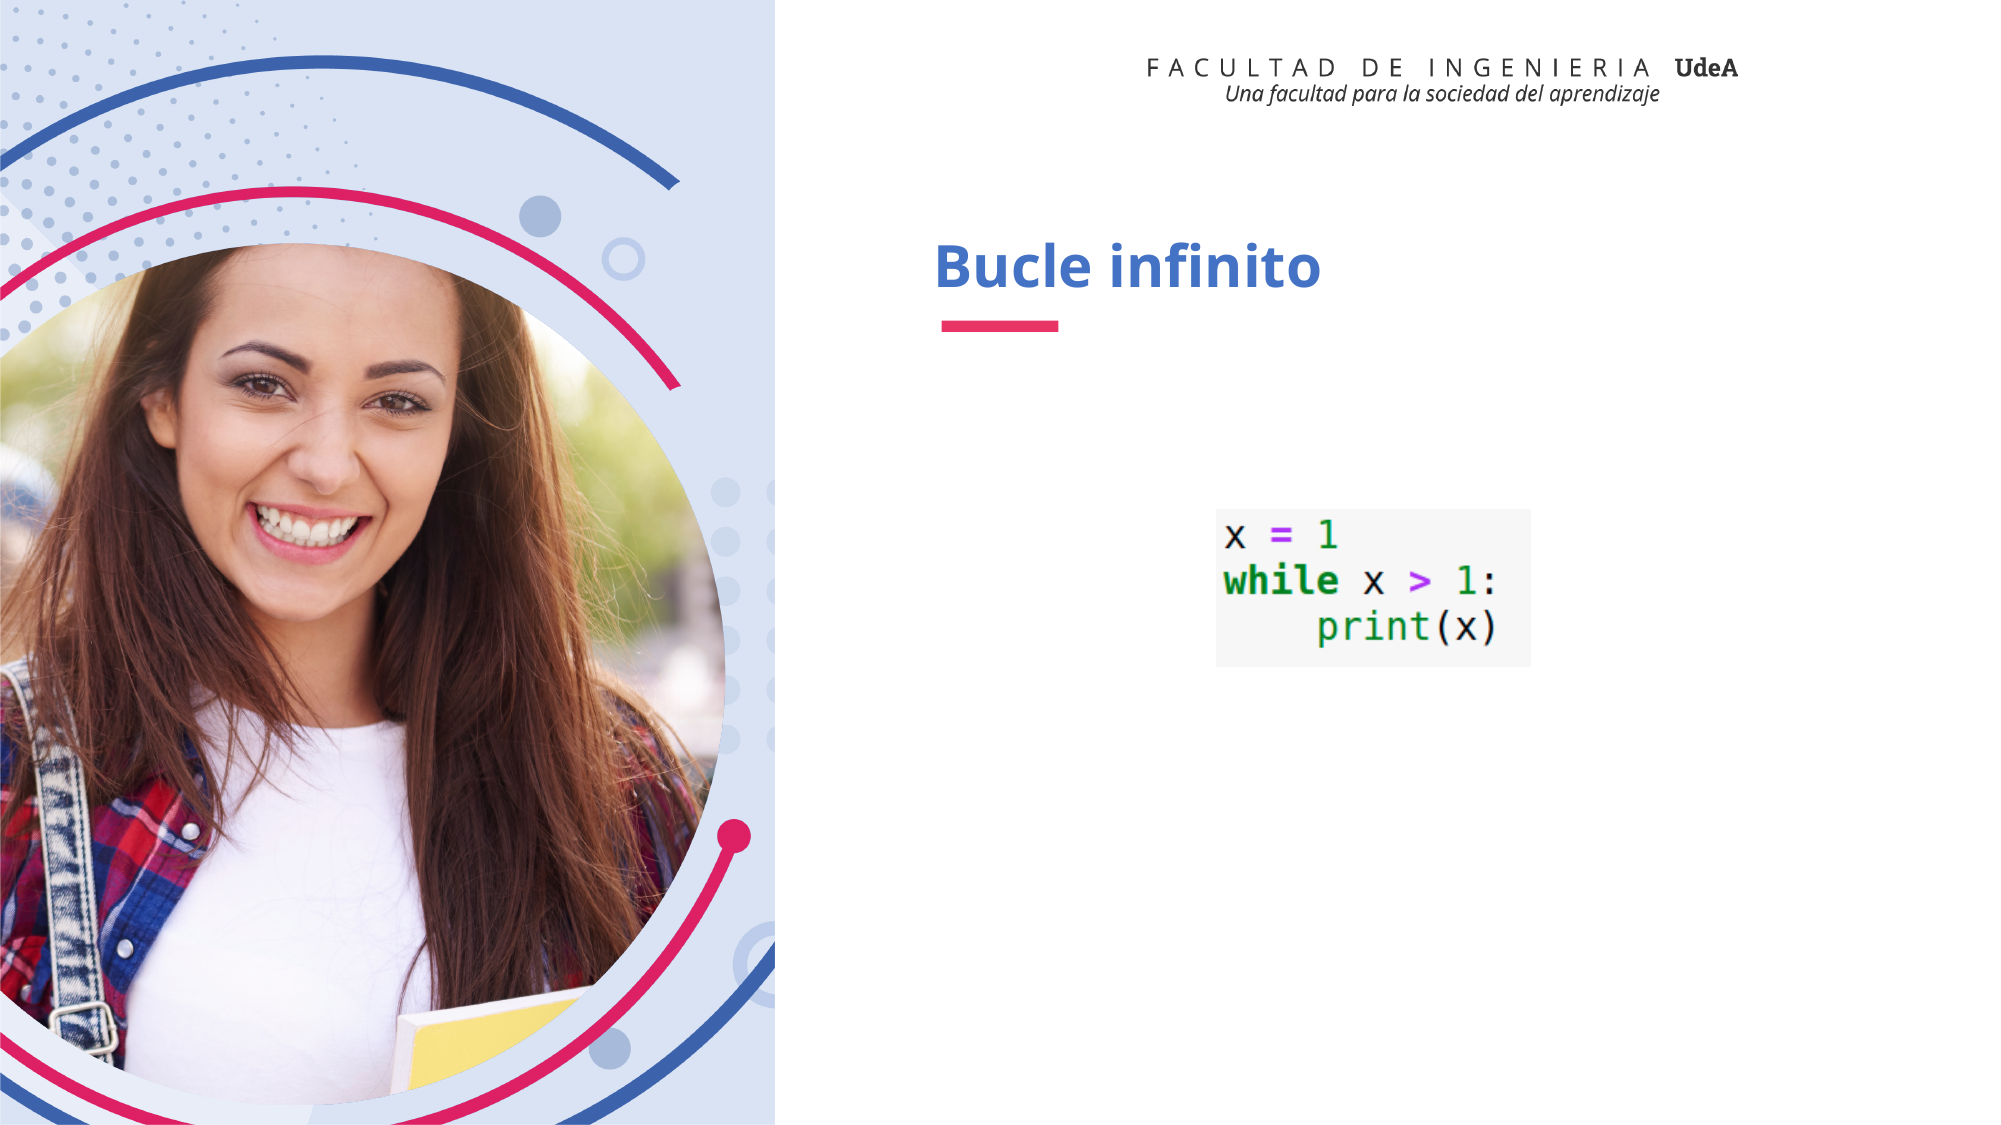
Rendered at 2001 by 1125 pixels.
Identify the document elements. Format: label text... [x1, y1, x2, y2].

picture [1216, 509, 1531, 667]
text_box Bucle infinito [918, 212, 1815, 324]
picture [1148, 57, 1738, 106]
picture [0, 0, 775, 1125]
